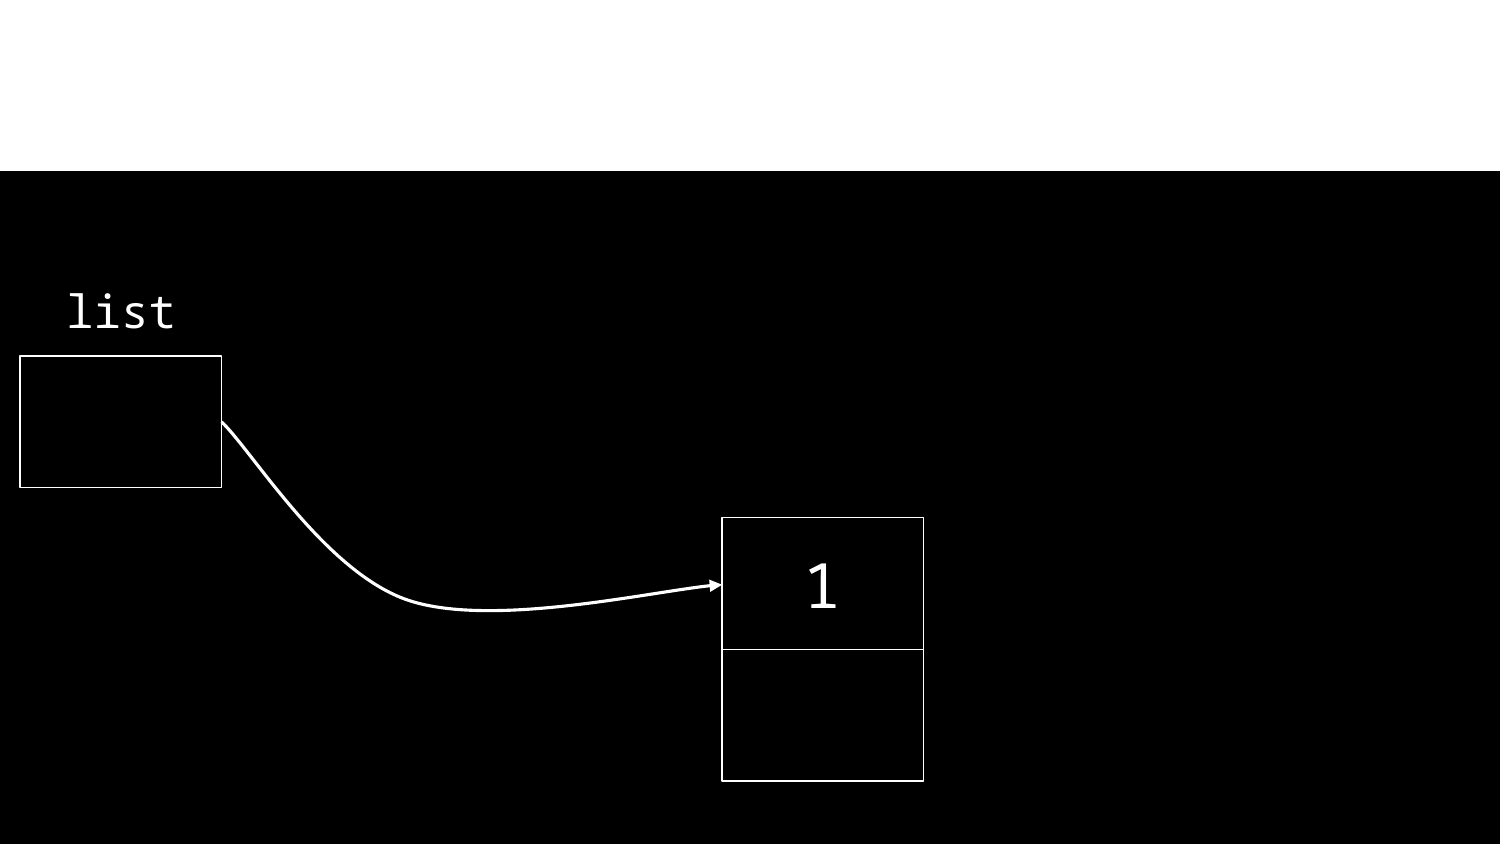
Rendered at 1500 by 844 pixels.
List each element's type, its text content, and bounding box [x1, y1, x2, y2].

text_box list [50, 267, 192, 334]
text_box 1 [722, 517, 924, 649]
title [0, 0, 1500, 171]
